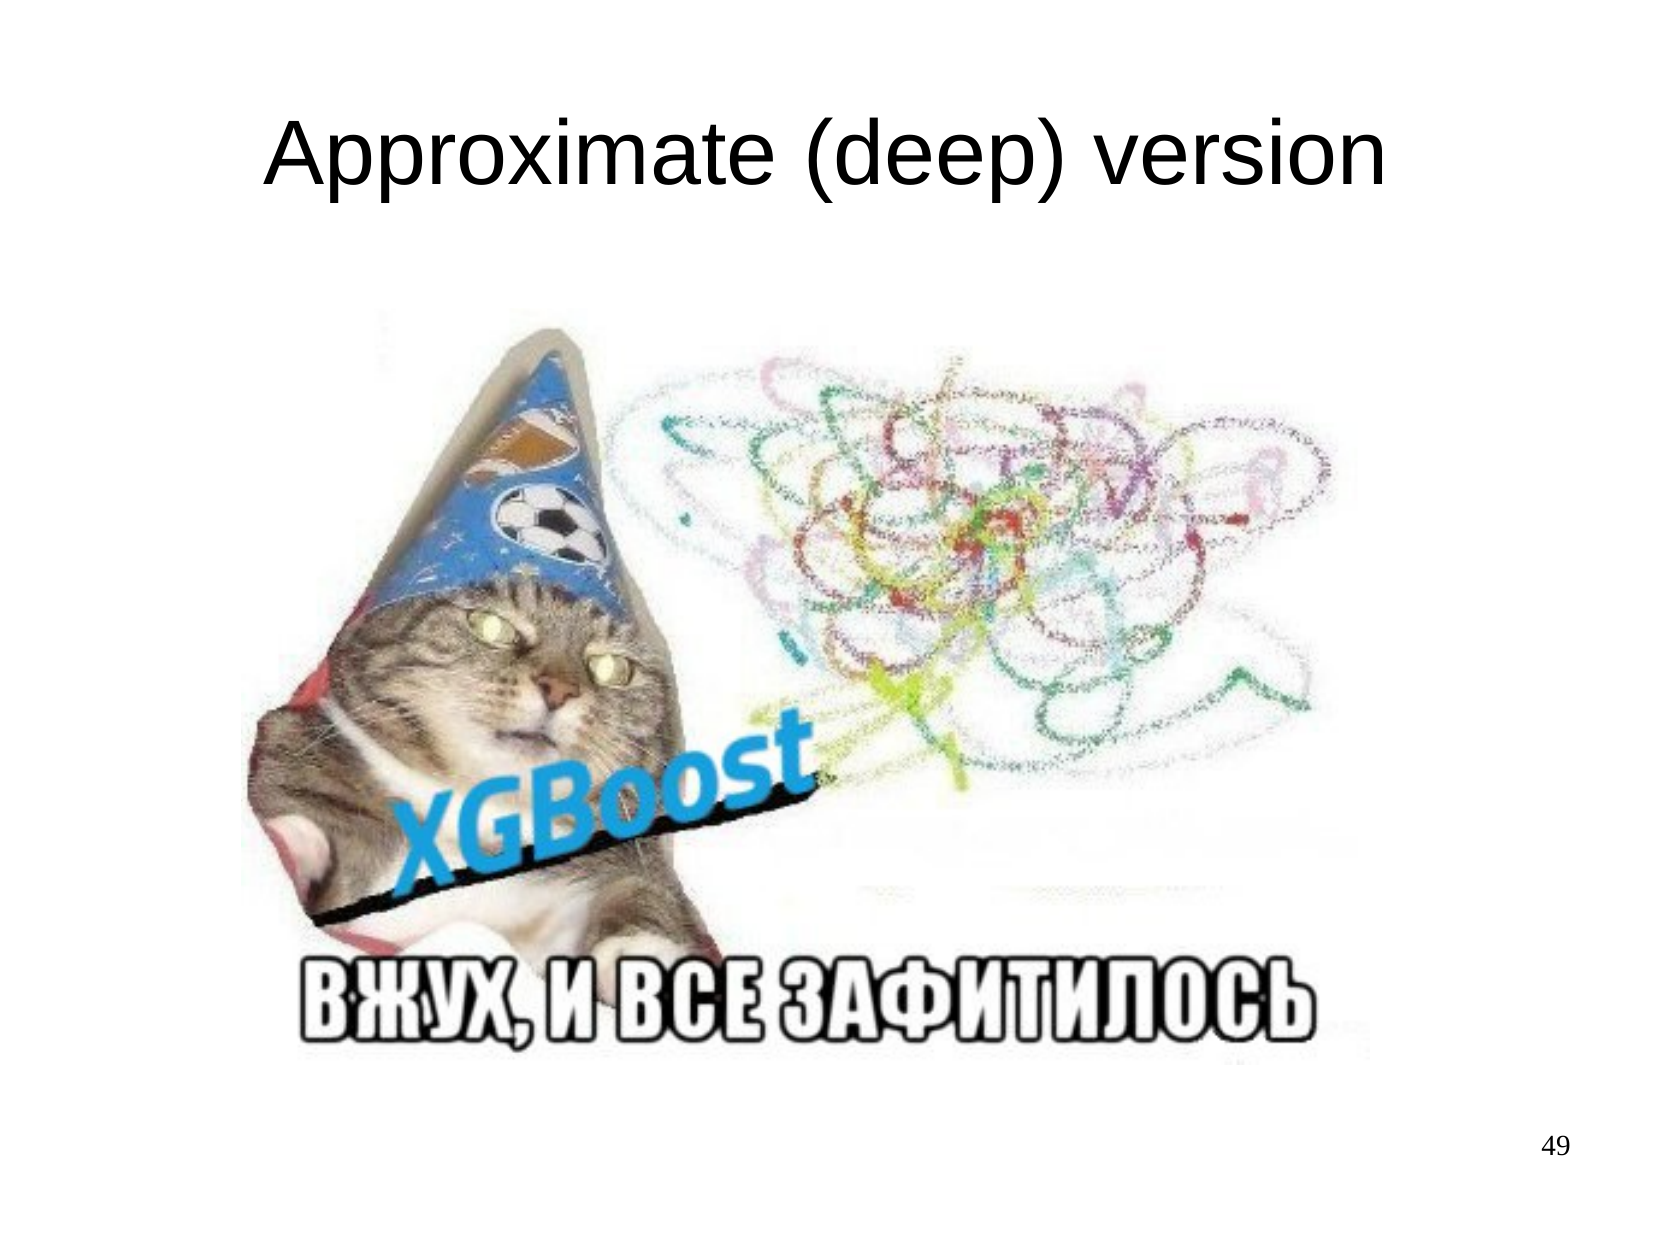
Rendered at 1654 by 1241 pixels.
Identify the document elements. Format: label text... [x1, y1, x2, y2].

picture [241, 308, 1370, 1065]
title Approximate (deep) version [82, 49, 1571, 257]
